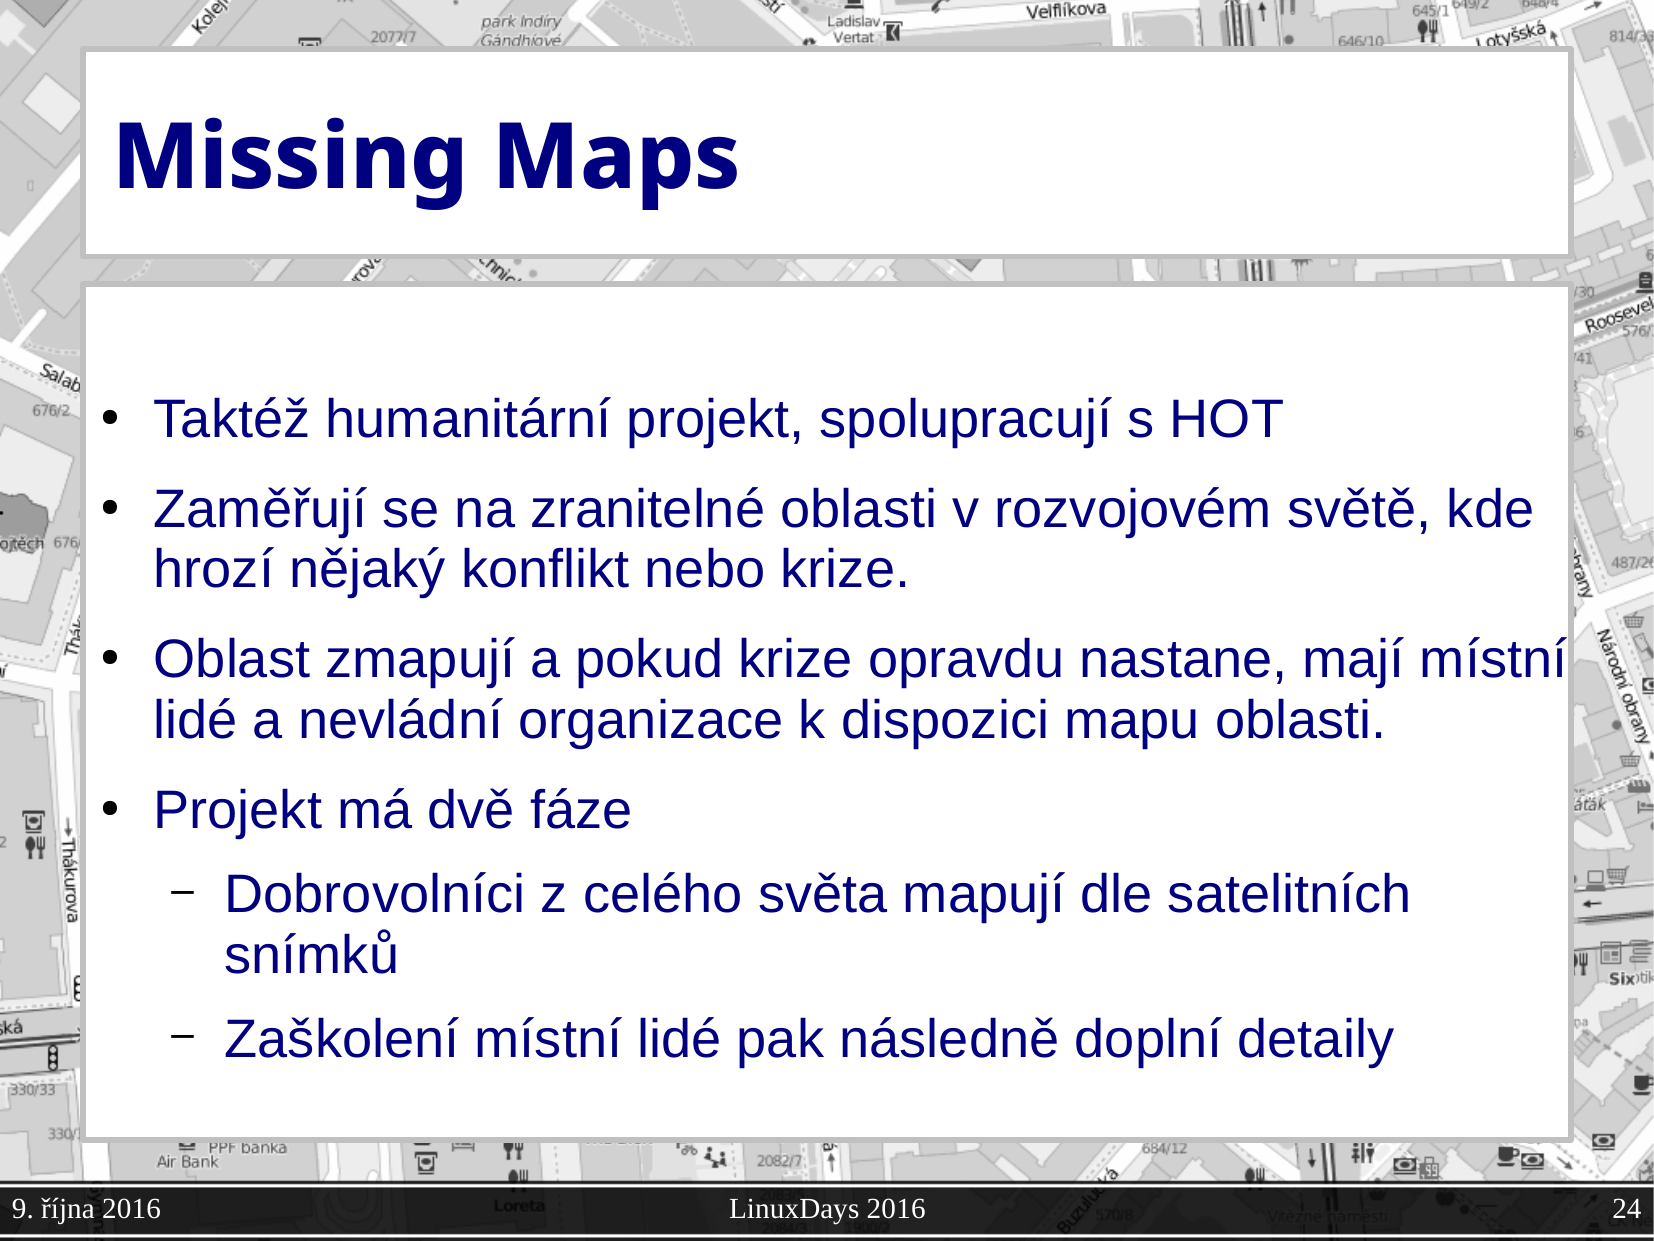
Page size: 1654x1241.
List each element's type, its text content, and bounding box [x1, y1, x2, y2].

list Taktéž humanitární projekt, spolupracují s HOT Zaměřují se na zranitelné oblasti v rozvojovém světě, kde hrozí nějaký konflikt nebo krize. Oblast zmapují a pokud krize opravdu nastane, mají místní lidé a nevládní organizace k dispozici mapu oblasti. Projekt má dvě fáze Dobrovolníci z celého světa mapují dle satelitních snímků Zaškolení místní lidé pak následně doplní detaily [82, 284, 1571, 1140]
picture [0, 0, 1654, 1241]
title Missing Maps [82, 49, 1571, 257]
